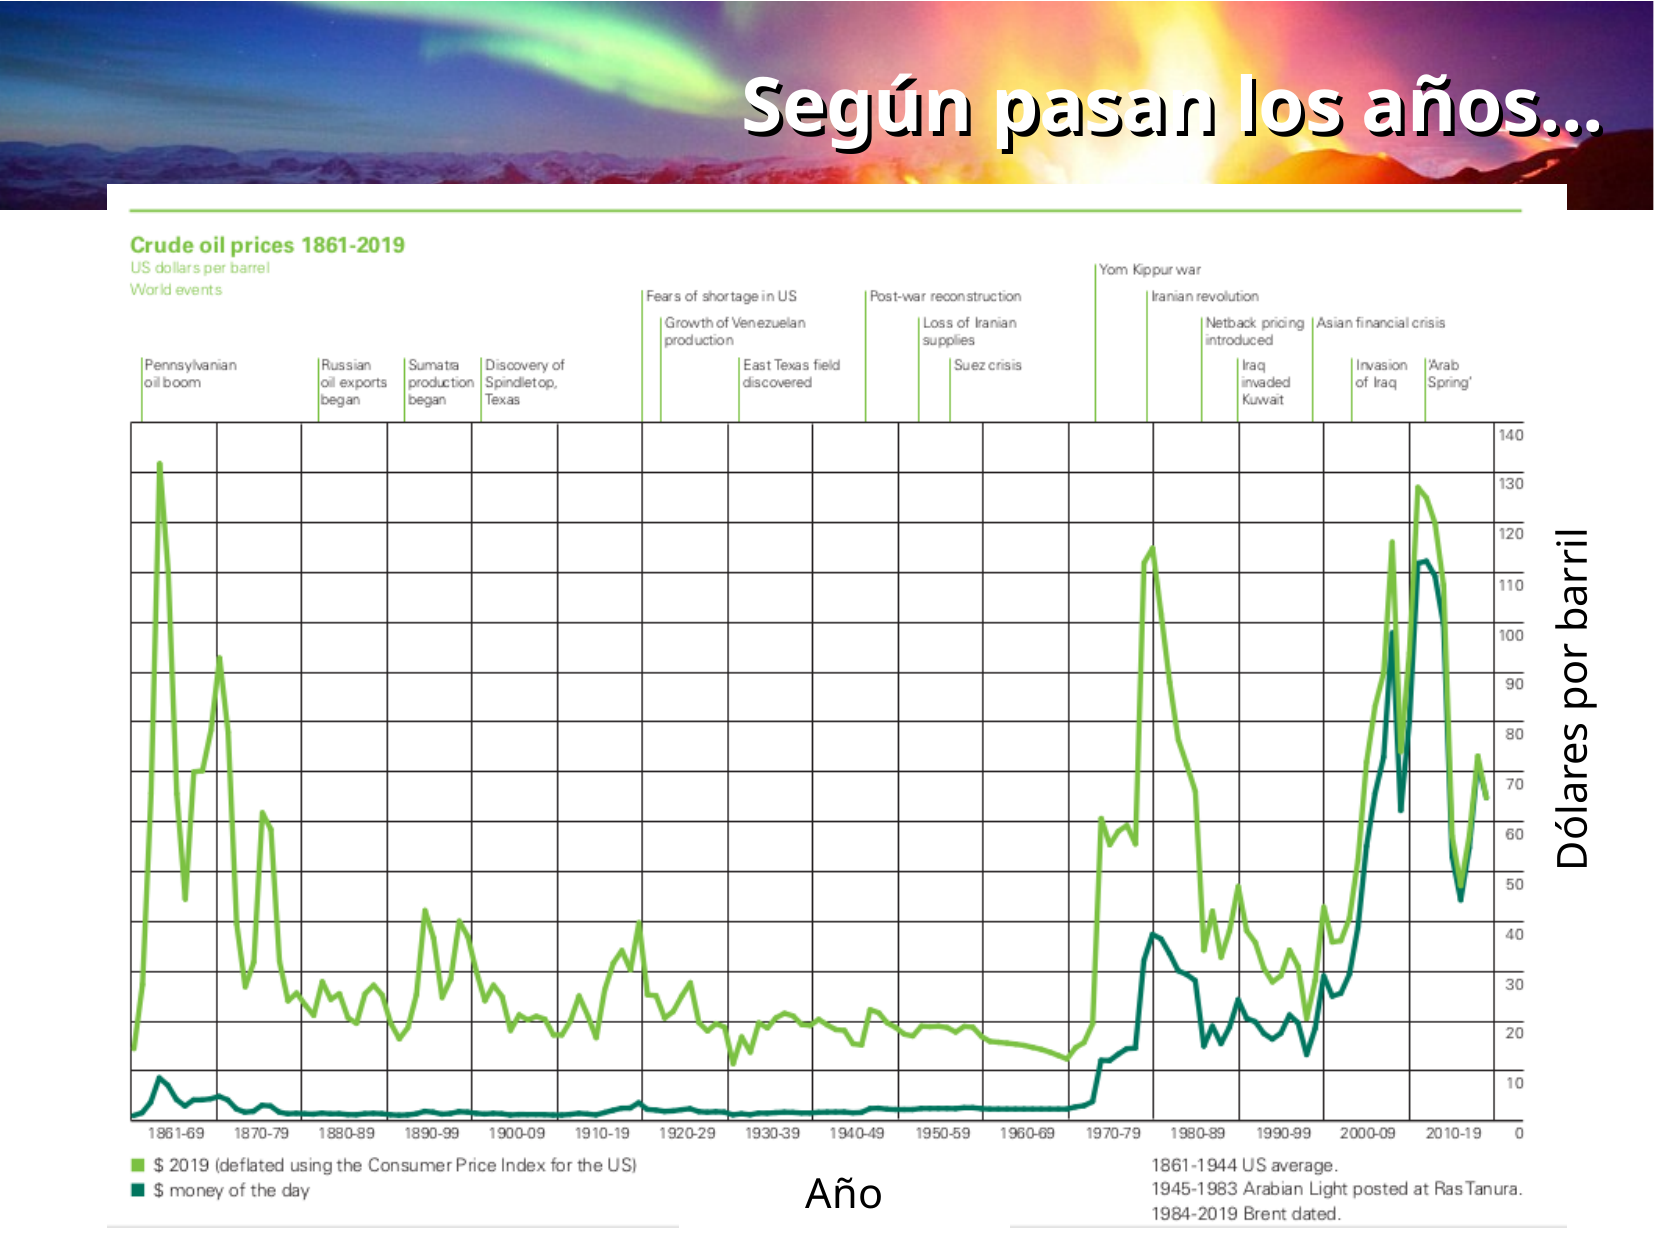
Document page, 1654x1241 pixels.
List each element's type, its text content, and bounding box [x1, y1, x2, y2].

text_box Dólares por barril [1560, 847, 1583, 863]
text_box Año [679, 1151, 1010, 1235]
title Según pasan los años... [45, 15, 1606, 191]
text_box Dólares por barril [1529, 534, 1613, 865]
picture [0, 1, 1654, 1228]
